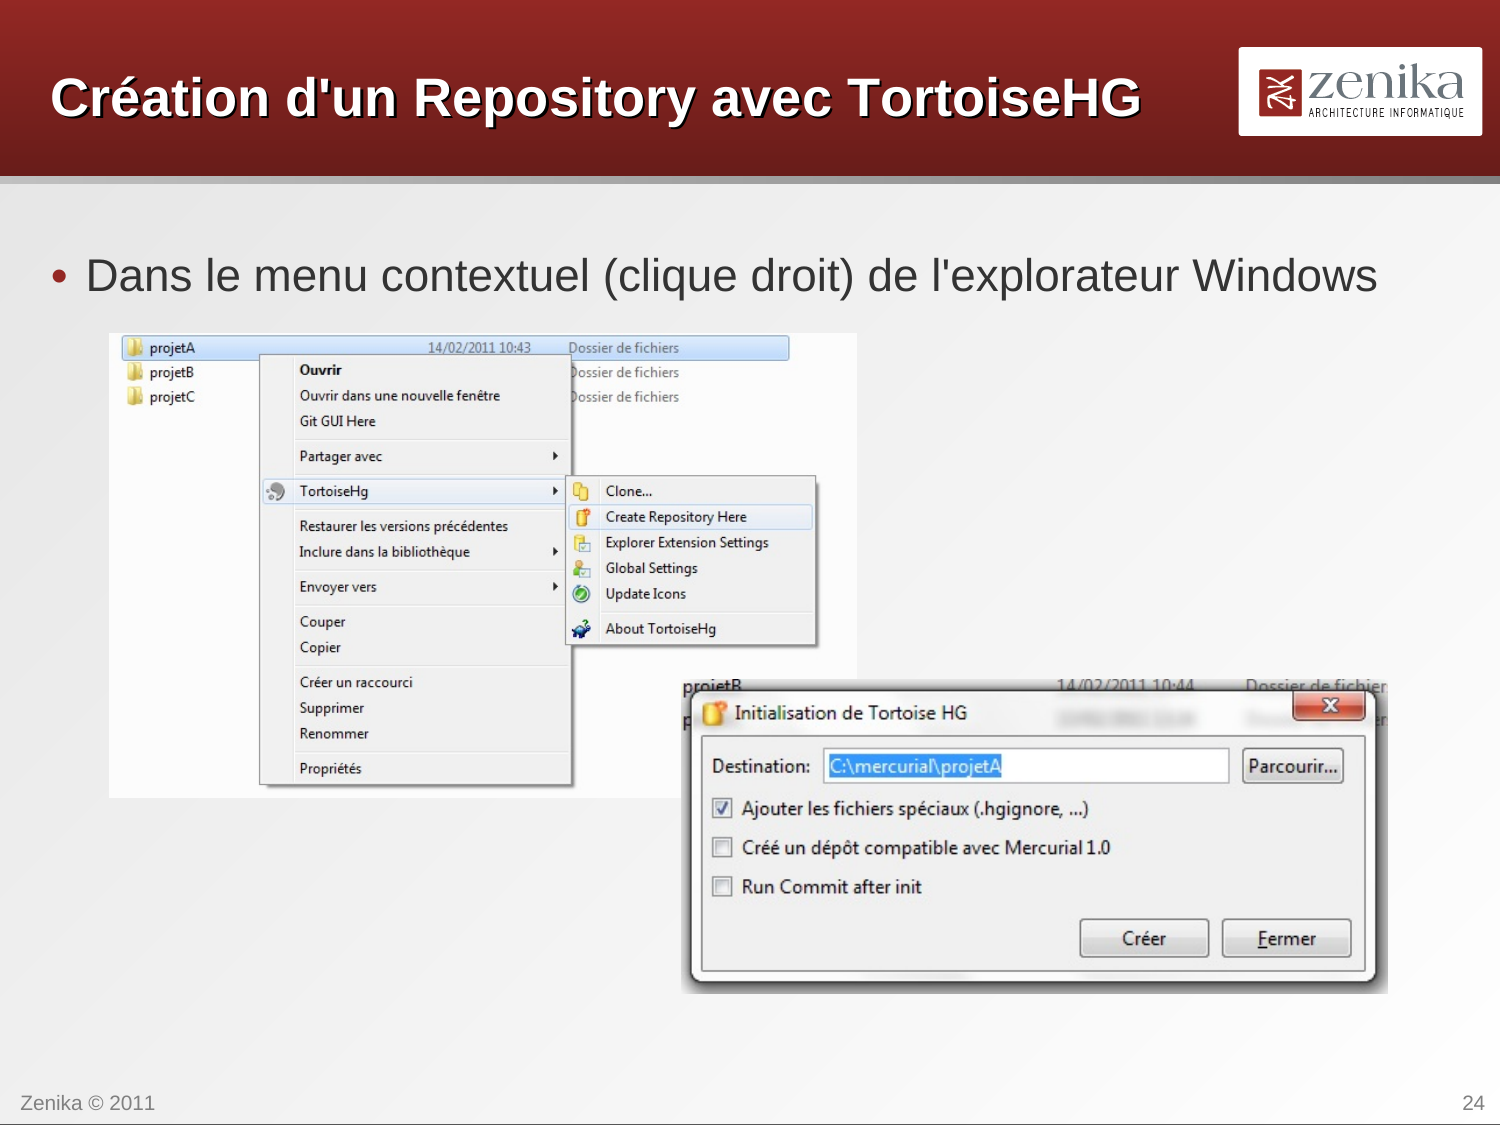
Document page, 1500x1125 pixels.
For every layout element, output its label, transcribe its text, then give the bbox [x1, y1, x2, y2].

picture [1257, 58, 1464, 125]
title Création d'un Repository avec TortoiseHG [50, 22, 1206, 172]
list Dans le menu contextuel (clique droit) de l'explorateur Windows [50, 249, 1435, 1064]
picture [109, 333, 1388, 994]
